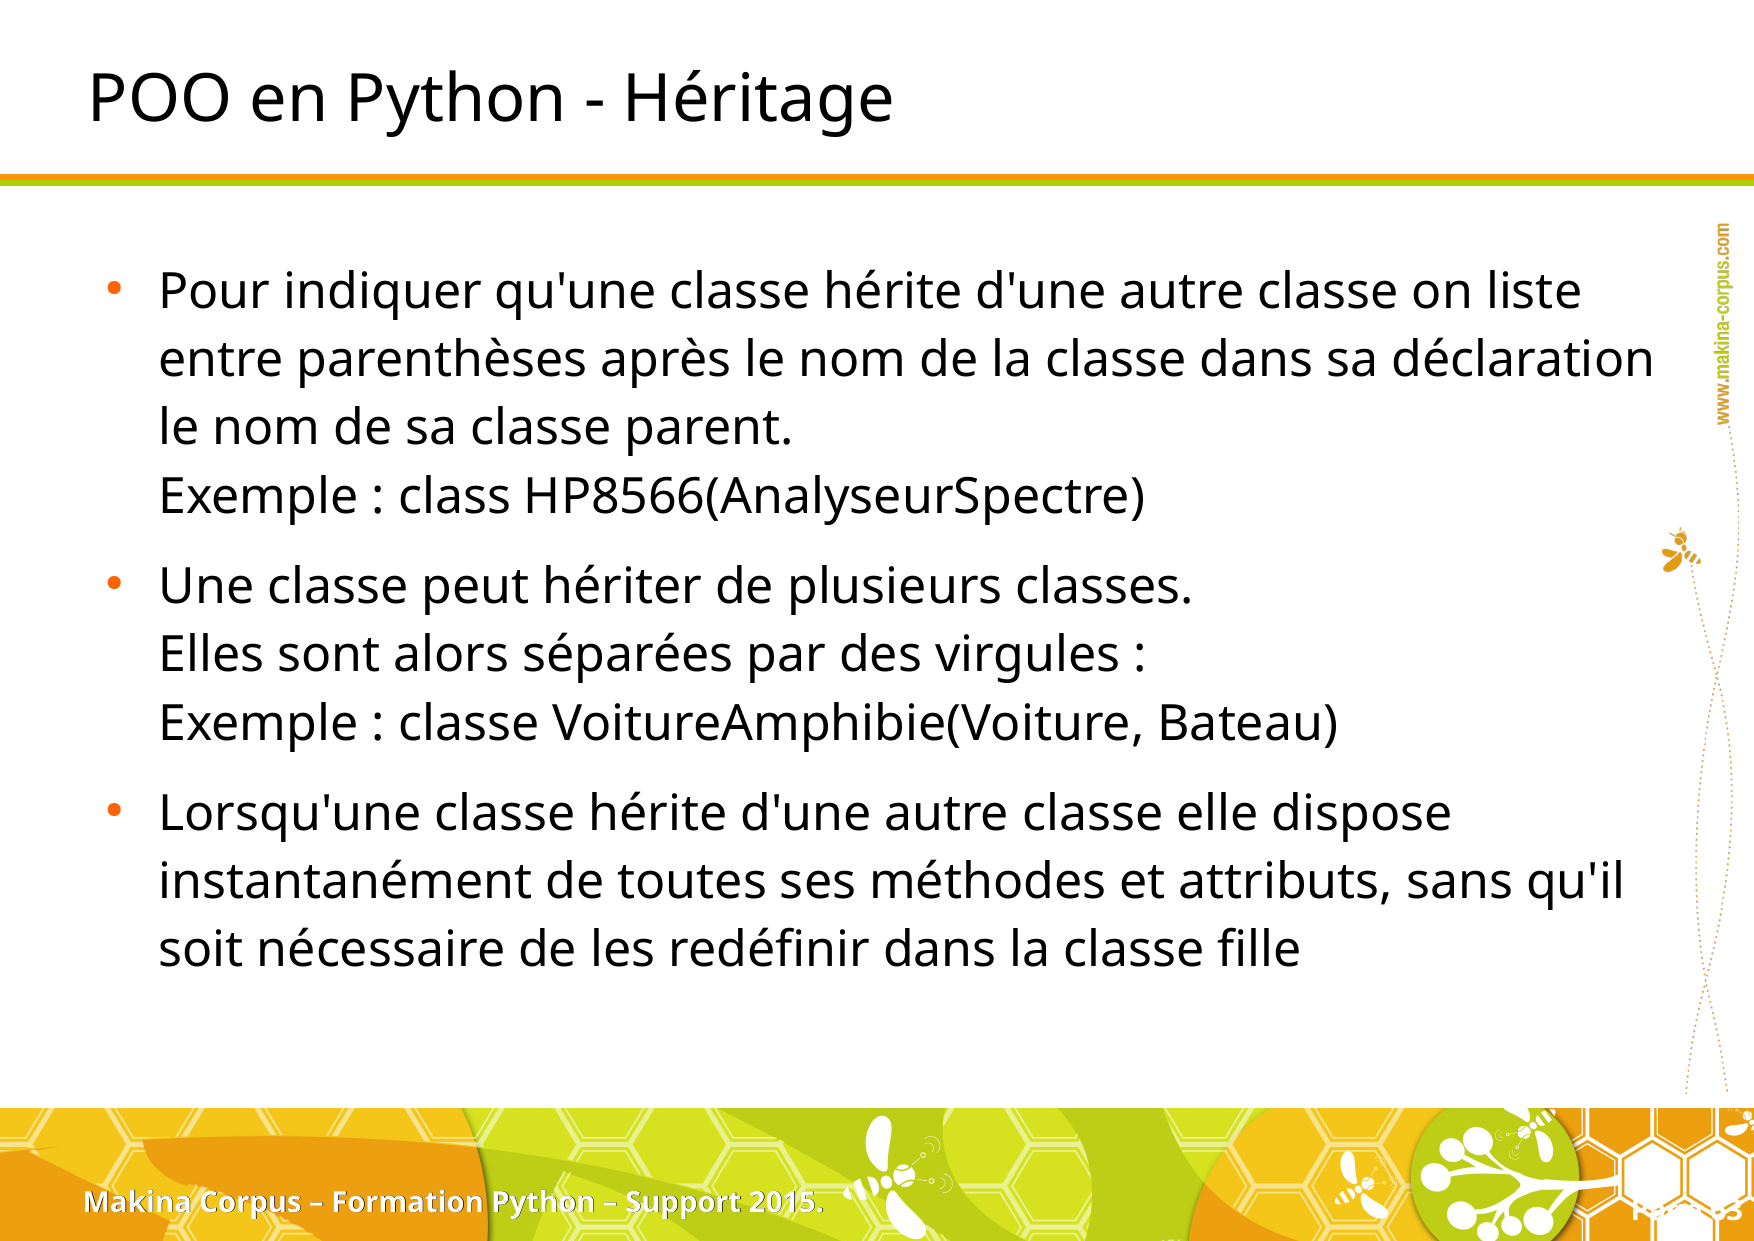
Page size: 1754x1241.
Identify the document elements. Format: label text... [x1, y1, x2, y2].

picture [1639, 203, 1754, 1093]
title POO en Python - Héritage [87, 31, 1667, 160]
list Pour indiquer qu'une classe hérite d'une autre classe on liste entre parenthèses après le nom de la classe dans sa déclaration le nom de sa classe parent. Exemple : class HP8566(AnalyseurSpectre) Une classe peut hériter de plusieurs classes. Elles sont alors séparées par des virgules : Exemple : classe VoitureAmphibie(Voiture, Bateau) Lorsqu'une classe hérite d'une autre classe elle dispose instantanément de toutes ses méthodes et attributs, sans qu'il soit nécessaire de les redéfinir dans la classe fille [87, 254, 1667, 898]
picture [0, 1108, 1754, 1241]
